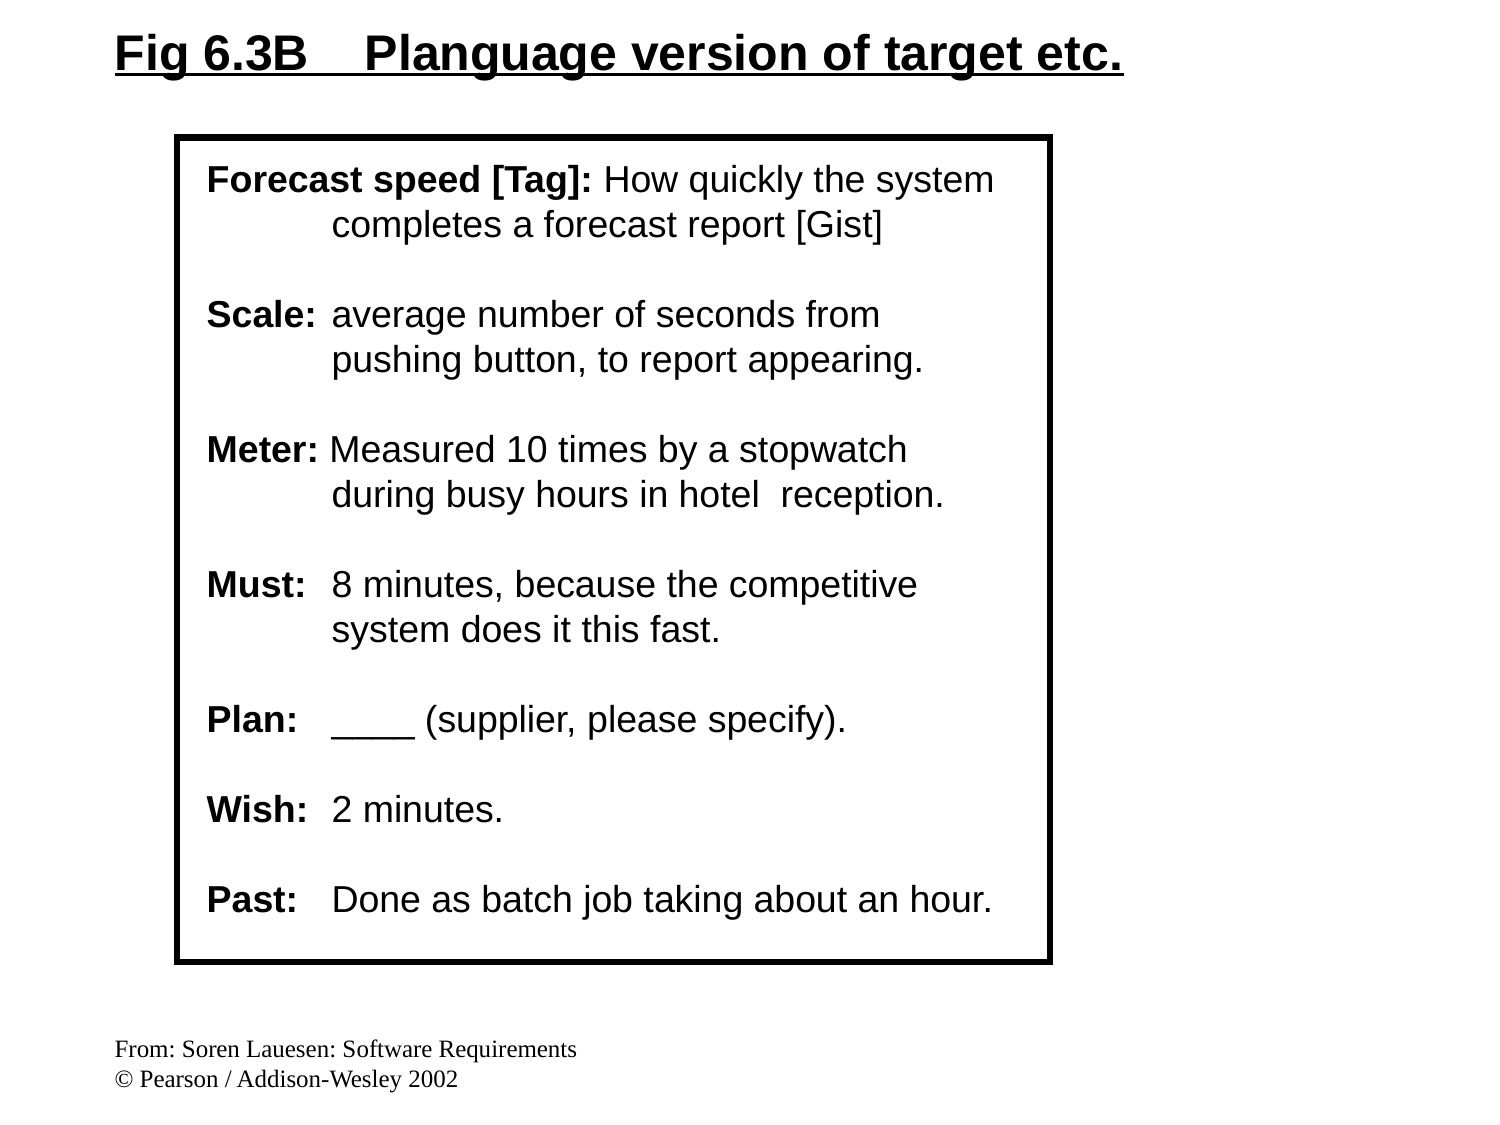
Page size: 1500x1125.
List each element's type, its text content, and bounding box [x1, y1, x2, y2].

text_box From: Soren Lauesen: Software Requirements © Pearson / Addison-Wesley 2002 [99, 1024, 638, 1100]
text_box Forecast speed [Tag]: How quickly the system completes a forecast report [Gist] Scale: average number of seconds from pushing button, to report appearing. Meter: Measured 10 times by a stopwatch during busy hours in hotel reception. Must: 8 minutes, because the competitive system does it this fast. Plan: ____ (supplier, please specify). Wish: 2 minutes. Past: Done as batch job taking about an hour. [177, 137, 1050, 963]
text_box Fig 6.3B Planguage version of target etc. [99, 12, 1189, 88]
